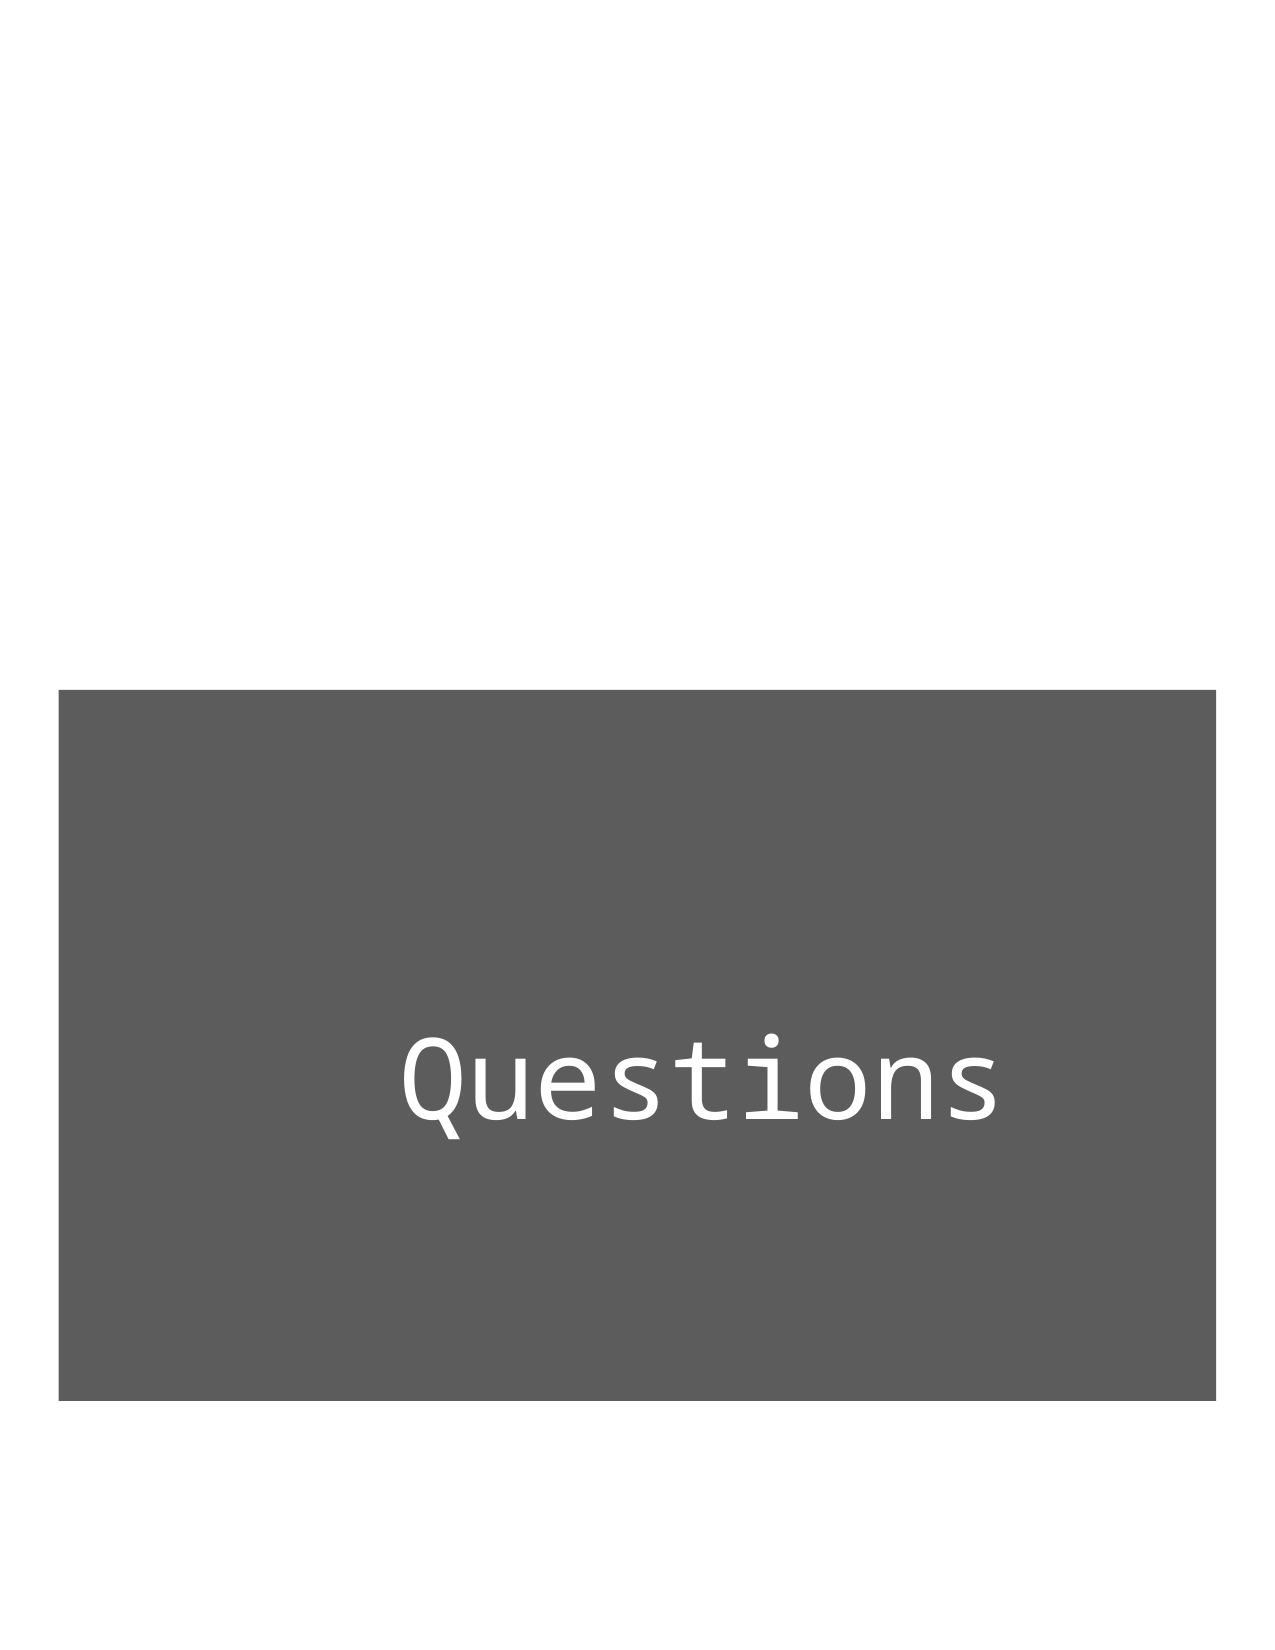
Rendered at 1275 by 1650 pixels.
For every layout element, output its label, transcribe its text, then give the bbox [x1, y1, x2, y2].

title Questions [159, 766, 1116, 1149]
